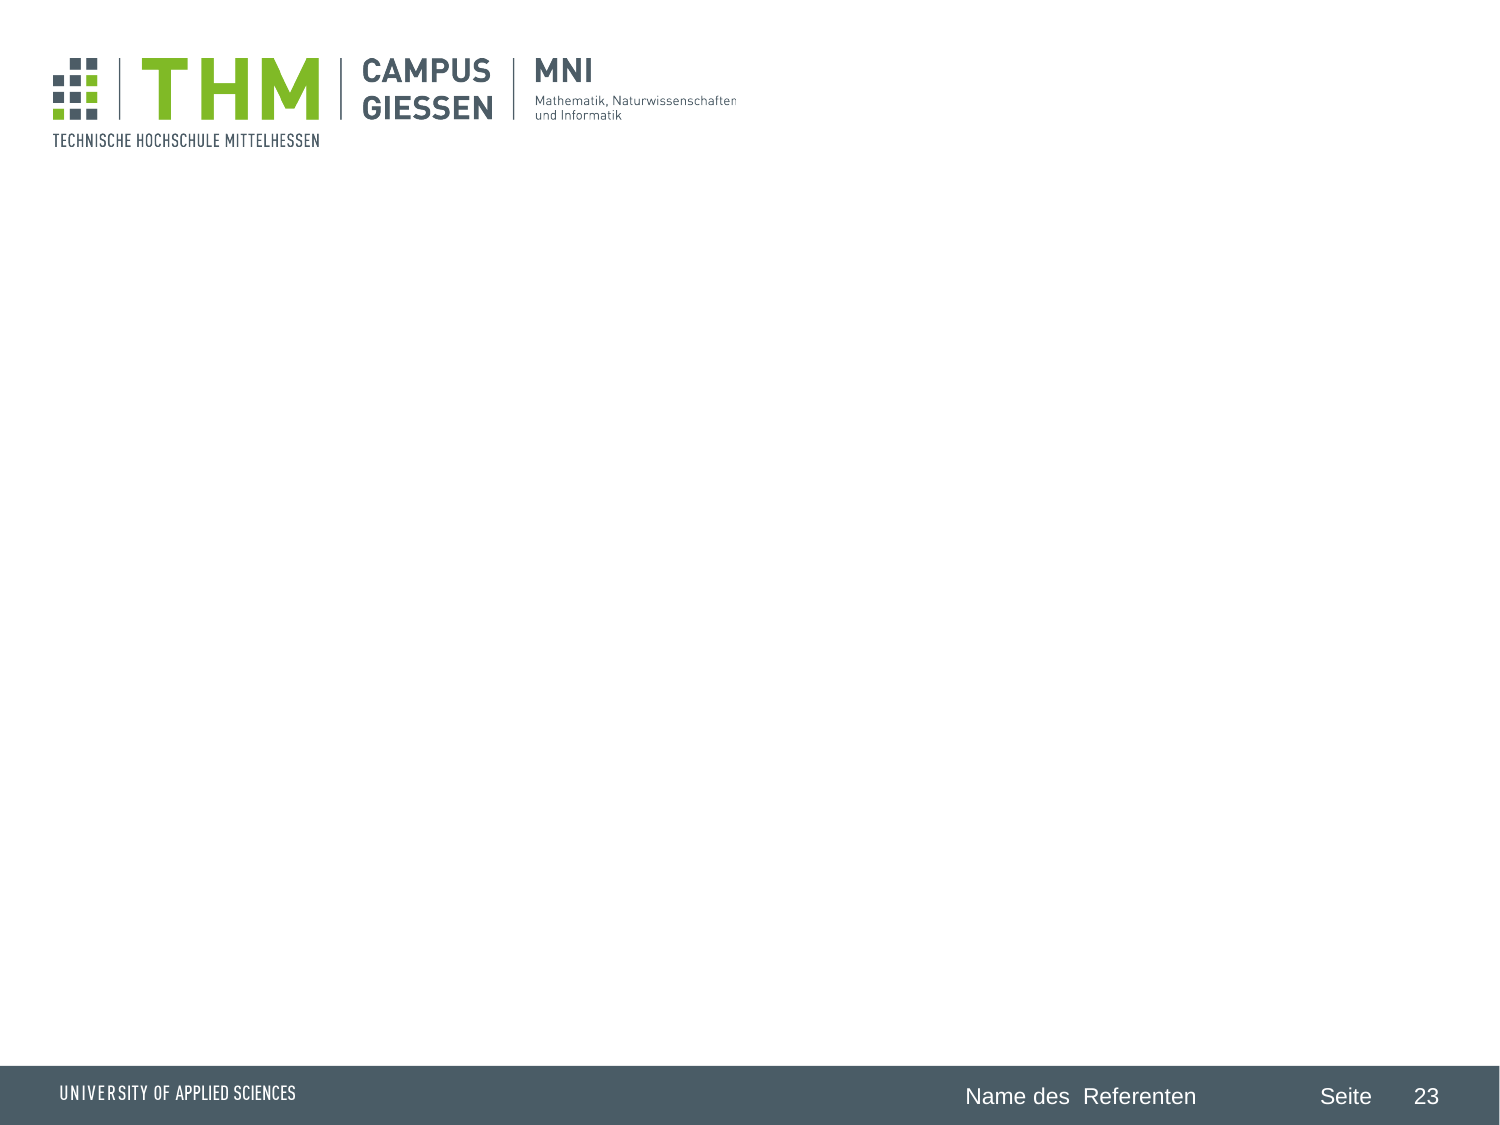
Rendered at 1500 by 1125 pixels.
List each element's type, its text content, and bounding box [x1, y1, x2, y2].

picture [53, 58, 736, 147]
slide_number <number> [1376, 1073, 1455, 1118]
picture [59, 1082, 296, 1104]
